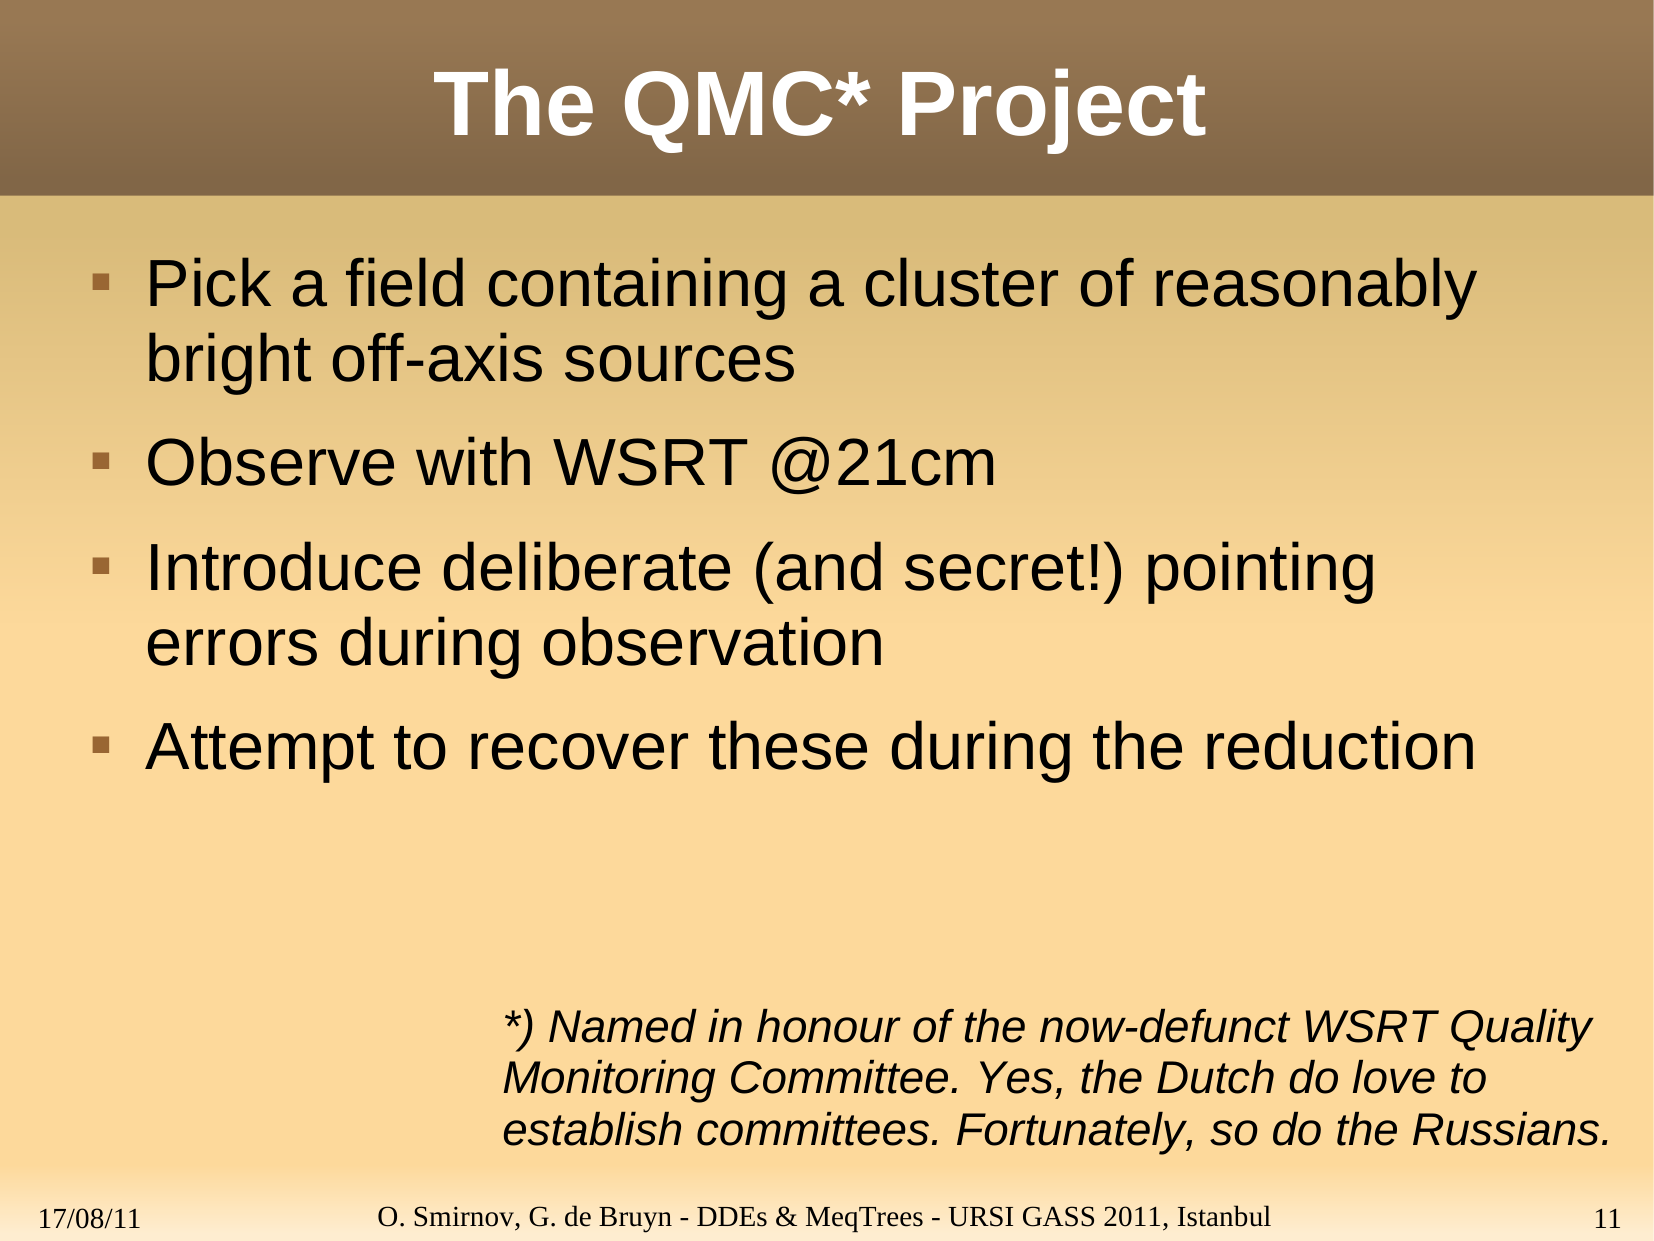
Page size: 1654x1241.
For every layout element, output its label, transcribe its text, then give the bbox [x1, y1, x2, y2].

list Pick a field containing a cluster of reasonably bright off-axis sources Observe with WSRT @21cm Introduce deliberate (and secret!) pointing errors during observation Attempt to recover these during the reduction [75, 246, 1564, 1051]
text_box *) Named in honour of the now-defunct WSRT Quality Monitoring Committee. Yes, the Dutch do love to establish committees. Fortunately, so do the Russians. [487, 993, 1654, 1163]
picture [0, 0, 1654, 1241]
title The QMC* Project [76, 7, 1565, 200]
